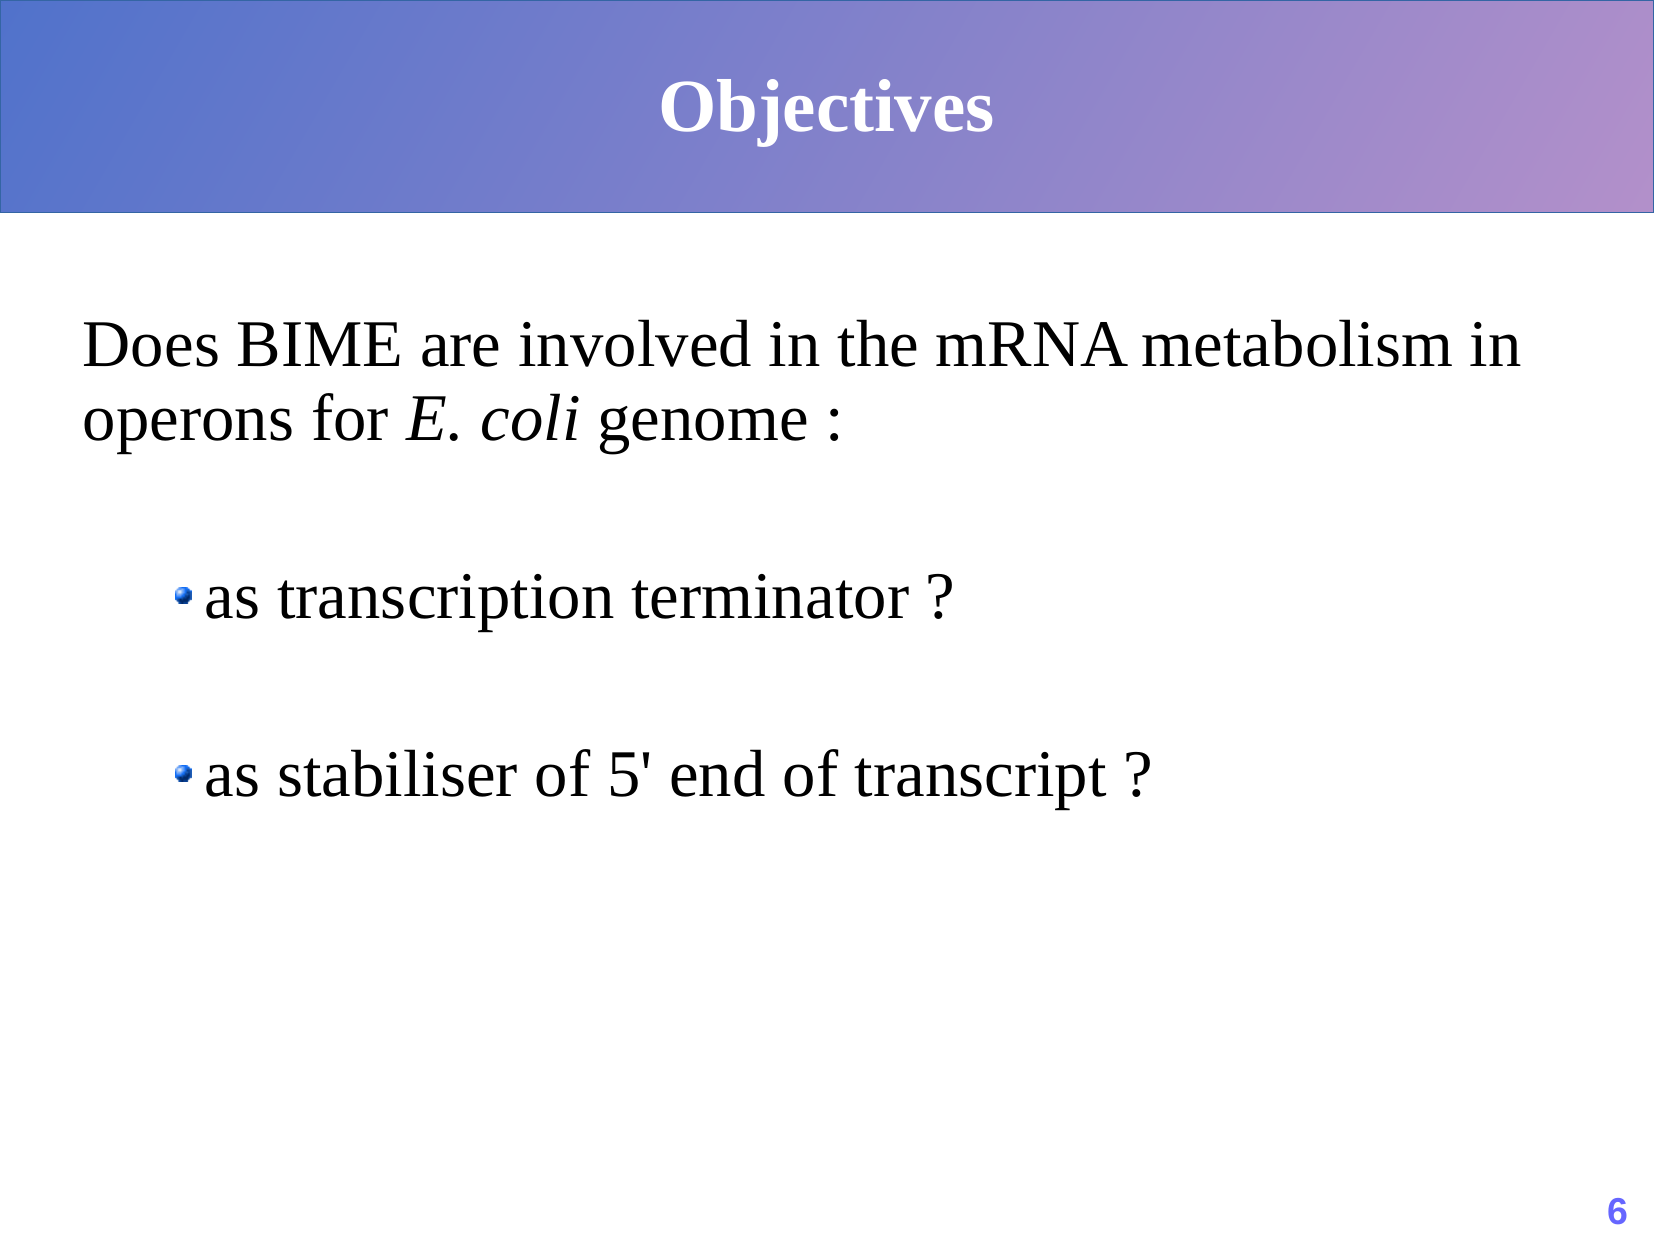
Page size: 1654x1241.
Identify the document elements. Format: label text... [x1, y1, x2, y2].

title Objectives [82, 23, 1571, 189]
list Does BIME are involved in the mRNA metabolism in operons for E. coli genome : as transcription terminator ? as stabiliser of 5' end of transcript ? [82, 307, 1571, 1144]
text_box 6 [1592, 1183, 1641, 1241]
